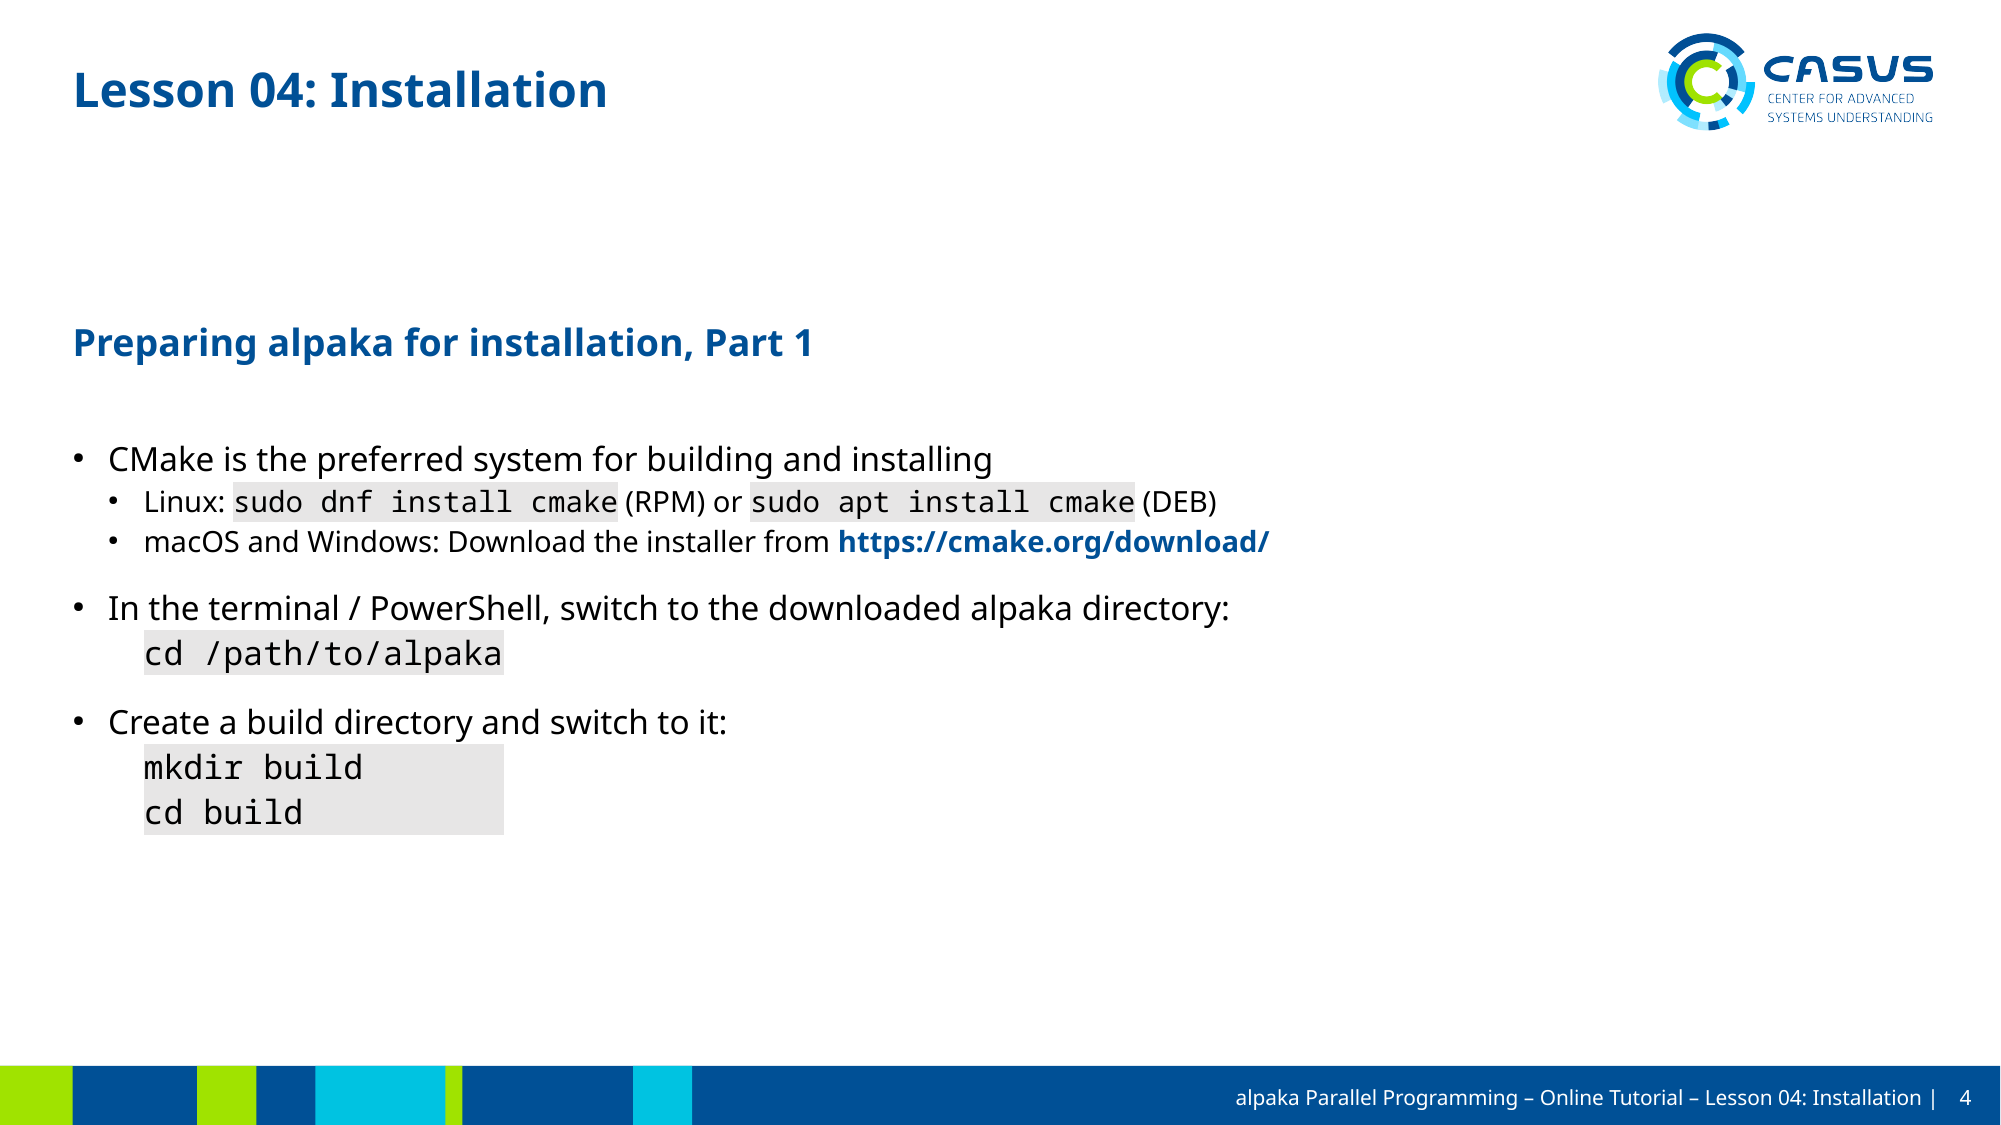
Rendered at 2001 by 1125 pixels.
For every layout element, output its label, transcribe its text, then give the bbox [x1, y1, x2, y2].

picture [1658, 33, 1933, 131]
list Preparing alpaka for installation, Part 1 CMake is the preferred system for building and installing Linux: sudo dnf install cmake (RPM) or sudo apt install cmake (DEB) macOS and Windows: Download the installer from https://cmake.org/download/ In the terminal / PowerShell, switch to the downloaded alpaka directory: cd /path/to/alpaka Create a build directory and switch to it: mkdir build cd build [72, 316, 1620, 979]
title Lesson 04: Installation [72, 54, 1620, 123]
